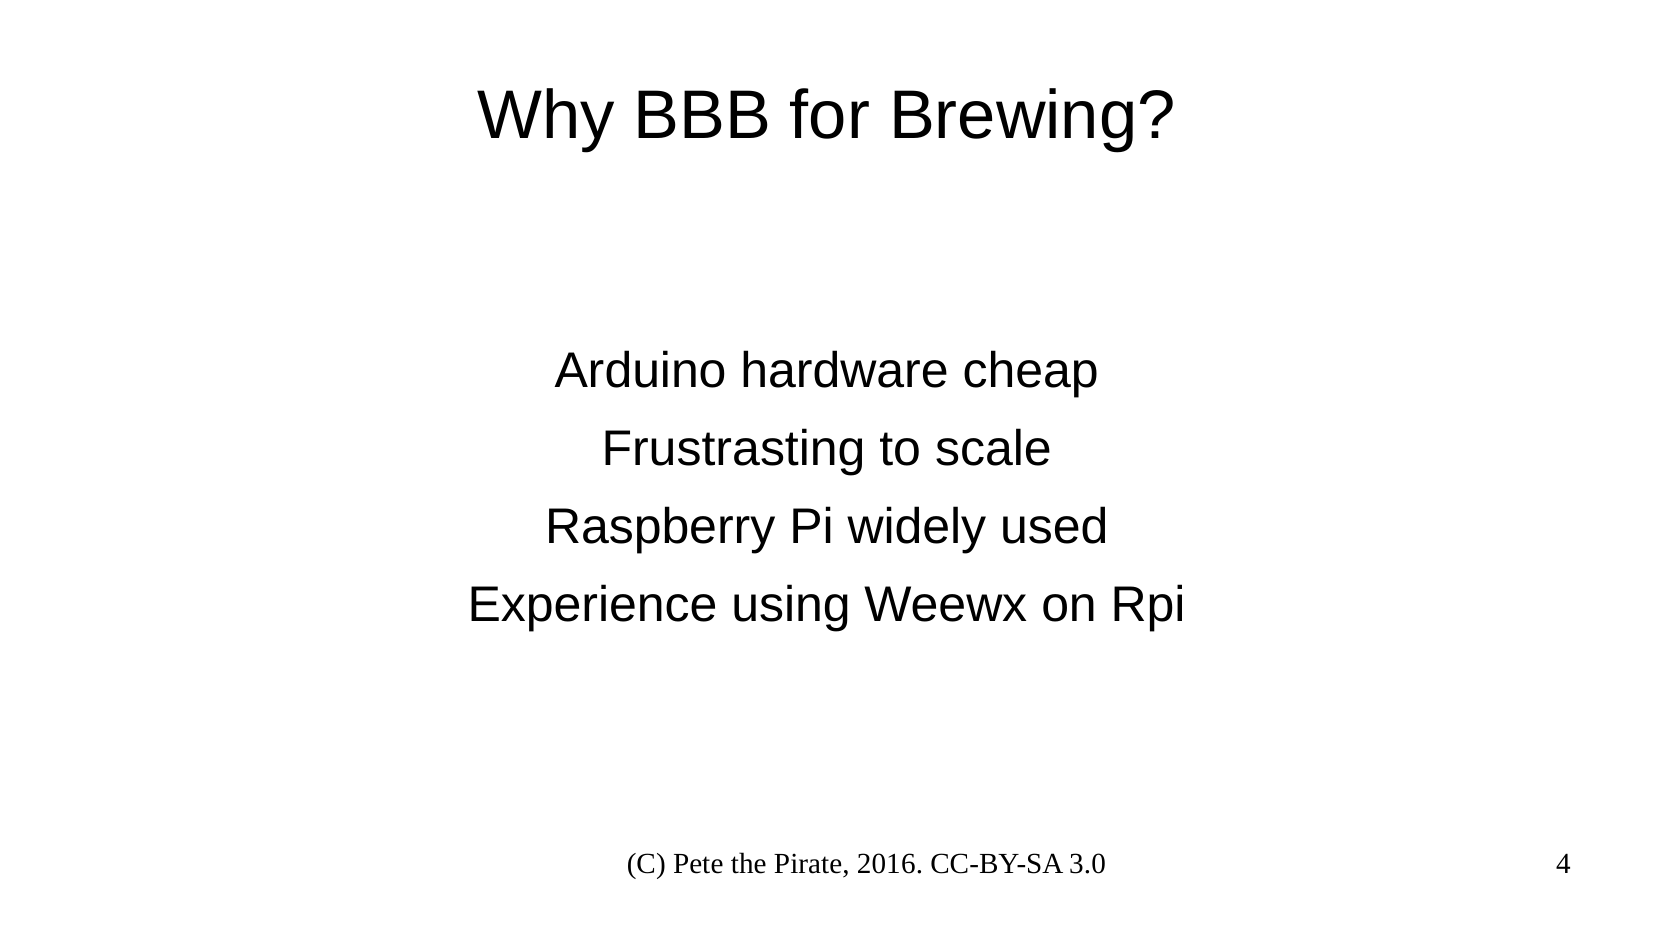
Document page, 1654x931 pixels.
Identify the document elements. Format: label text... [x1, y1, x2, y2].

title Why BBB for Brewing? [82, 37, 1571, 193]
list Arduino hardware cheap Frustrasting to scale Raspberry Pi widely used Experience using Weewx on Rpi [82, 217, 1571, 757]
